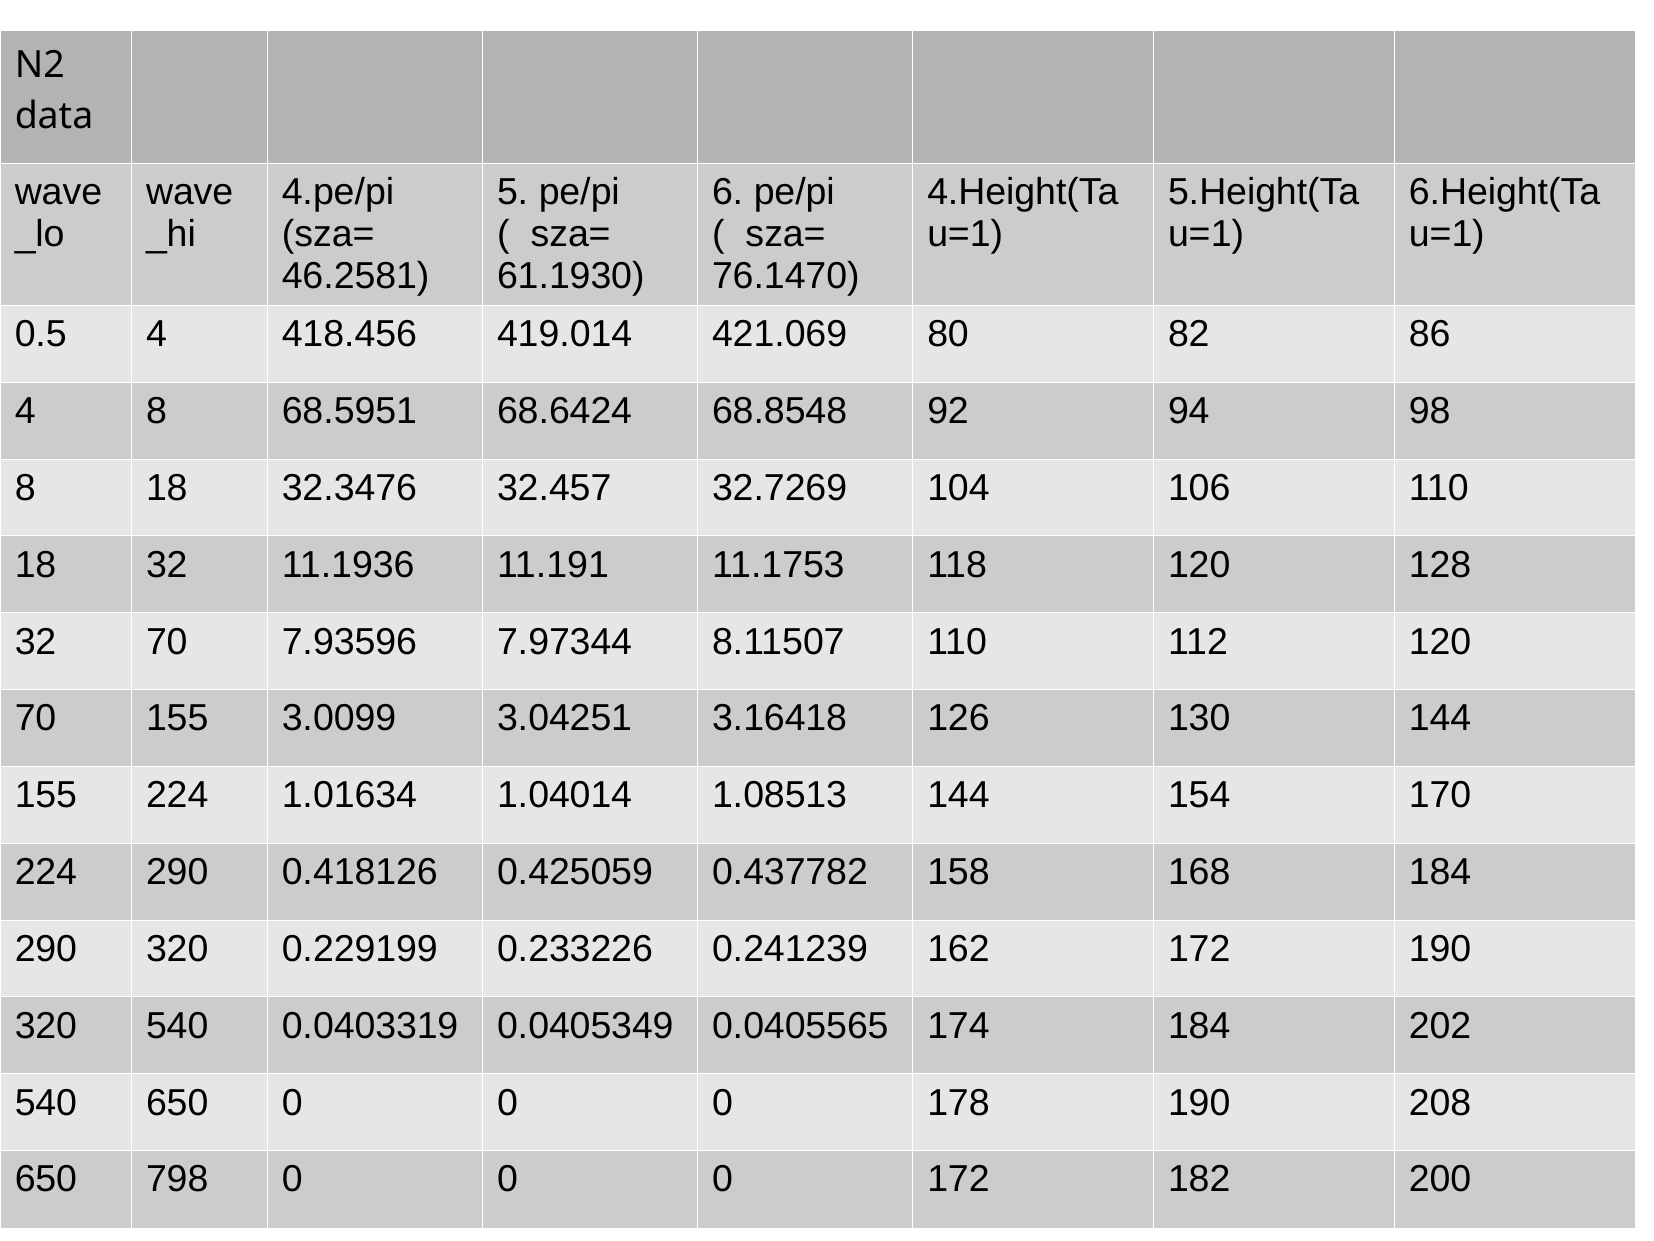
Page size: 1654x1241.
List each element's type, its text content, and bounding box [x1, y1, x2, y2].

table_cell 0.418126 [268, 844, 482, 920]
table_cell 170 [1395, 767, 1635, 843]
table_cell 3.16418 [698, 690, 912, 766]
table_cell 190 [1154, 1074, 1394, 1150]
table_cell 4 [1, 383, 131, 459]
table_cell 18 [1, 536, 131, 612]
table_cell 8 [132, 383, 267, 459]
table_cell 224 [1, 844, 131, 920]
table_cell 1.04014 [483, 767, 697, 843]
table_cell 0.0405349 [483, 997, 697, 1073]
table_cell 130 [1154, 690, 1394, 766]
table_cell 120 [1154, 536, 1394, 612]
table_cell 0.437782 [698, 844, 912, 920]
table_cell 32 [1, 613, 131, 689]
table_cell 70 [132, 613, 267, 689]
table_cell 320 [1, 997, 131, 1073]
table_cell 128 [1395, 536, 1635, 612]
table_cell 3.0099 [268, 690, 482, 766]
table_header [268, 31, 482, 163]
table_header [913, 31, 1153, 163]
table_cell 154 [1154, 767, 1394, 843]
table_cell 158 [913, 844, 1153, 920]
table_cell 0 [483, 1151, 697, 1228]
table_cell 144 [1395, 690, 1635, 766]
table_cell 0.0405565 [698, 997, 912, 1073]
table_cell wave_lo [1, 164, 131, 305]
table_cell 421.069 [698, 306, 912, 382]
table_cell 86 [1395, 306, 1635, 382]
table_cell 126 [913, 690, 1153, 766]
table_cell 11.1936 [268, 536, 482, 612]
table_cell 6.Height(Tau=1) [1395, 164, 1635, 305]
table_cell 5. pe/pi ( sza= 61.1930) [483, 164, 697, 305]
table_cell 320 [132, 921, 267, 996]
table_cell 110 [913, 613, 1153, 689]
table_cell 32.3476 [268, 460, 482, 535]
table_cell 120 [1395, 613, 1635, 689]
table_cell 11.191 [483, 536, 697, 612]
table_cell 200 [1395, 1151, 1635, 1228]
table_cell 202 [1395, 997, 1635, 1073]
table_cell 224 [132, 767, 267, 843]
table_cell 650 [132, 1074, 267, 1150]
table_header [483, 31, 697, 163]
table_cell 174 [913, 997, 1153, 1073]
table_cell 68.8548 [698, 383, 912, 459]
table_cell 7.97344 [483, 613, 697, 689]
table_cell 0 [268, 1151, 482, 1228]
table_cell 418.456 [268, 306, 482, 382]
table_cell 798 [132, 1151, 267, 1228]
table_cell 104 [913, 460, 1153, 535]
table_cell 0.5 [1, 306, 131, 382]
table_cell 8 [1, 460, 131, 535]
table_cell 106 [1154, 460, 1394, 535]
table_cell 112 [1154, 613, 1394, 689]
table_header [698, 31, 912, 163]
table_cell 0 [698, 1151, 912, 1228]
table_cell 0.229199 [268, 921, 482, 996]
table_cell 0 [698, 1074, 912, 1150]
table_cell 172 [1154, 921, 1394, 996]
table_cell 80 [913, 306, 1153, 382]
table_cell 4.Height(Tau=1) [913, 164, 1153, 305]
table_cell 11.1753 [698, 536, 912, 612]
table_cell 68.6424 [483, 383, 697, 459]
table_cell 155 [132, 690, 267, 766]
table_cell 8.11507 [698, 613, 912, 689]
table_cell 184 [1154, 997, 1394, 1073]
table_cell 290 [132, 844, 267, 920]
table_cell 208 [1395, 1074, 1635, 1150]
table_cell 144 [913, 767, 1153, 843]
table_cell 1.01634 [268, 767, 482, 843]
table_cell 94 [1154, 383, 1394, 459]
table_cell 0.425059 [483, 844, 697, 920]
table_header [1154, 31, 1394, 163]
table_cell 168 [1154, 844, 1394, 920]
table_cell 32.7269 [698, 460, 912, 535]
table_cell 6. pe/pi ( sza= 76.1470) [698, 164, 912, 305]
table_cell 70 [1, 690, 131, 766]
table_cell 540 [132, 997, 267, 1073]
table_header N2 data [1, 31, 131, 163]
table_cell 184 [1395, 844, 1635, 920]
table_cell 162 [913, 921, 1153, 996]
table_cell 650 [1, 1151, 131, 1228]
table_cell 110 [1395, 460, 1635, 535]
table_cell 4.pe/pi (sza= 46.2581) [268, 164, 482, 305]
table_cell 0.241239 [698, 921, 912, 996]
table_cell 540 [1, 1074, 131, 1150]
table_cell 68.5951 [268, 383, 482, 459]
table_cell 0.0403319 [268, 997, 482, 1073]
table_cell 0.233226 [483, 921, 697, 996]
table_cell 182 [1154, 1151, 1394, 1228]
table_cell 178 [913, 1074, 1153, 1150]
table_cell 32 [132, 536, 267, 612]
table_cell 32.457 [483, 460, 697, 535]
table_cell 18 [132, 460, 267, 535]
table_cell 3.04251 [483, 690, 697, 766]
table_cell 5.Height(Tau=1) [1154, 164, 1394, 305]
table_cell 7.93596 [268, 613, 482, 689]
table_cell 155 [1, 767, 131, 843]
table_cell 419.014 [483, 306, 697, 382]
table_cell 0 [483, 1074, 697, 1150]
table_cell 82 [1154, 306, 1394, 382]
table_header [132, 31, 267, 163]
table_cell wave_hi [132, 164, 267, 305]
table_cell 92 [913, 383, 1153, 459]
table_cell 190 [1395, 921, 1635, 996]
table_cell 4 [132, 306, 267, 382]
table_cell 0 [268, 1074, 482, 1150]
table_cell 118 [913, 536, 1153, 612]
table_cell 1.08513 [698, 767, 912, 843]
table_cell 172 [913, 1151, 1153, 1228]
table_header [1395, 31, 1635, 163]
table_cell 290 [1, 921, 131, 996]
table_cell 98 [1395, 383, 1635, 459]
